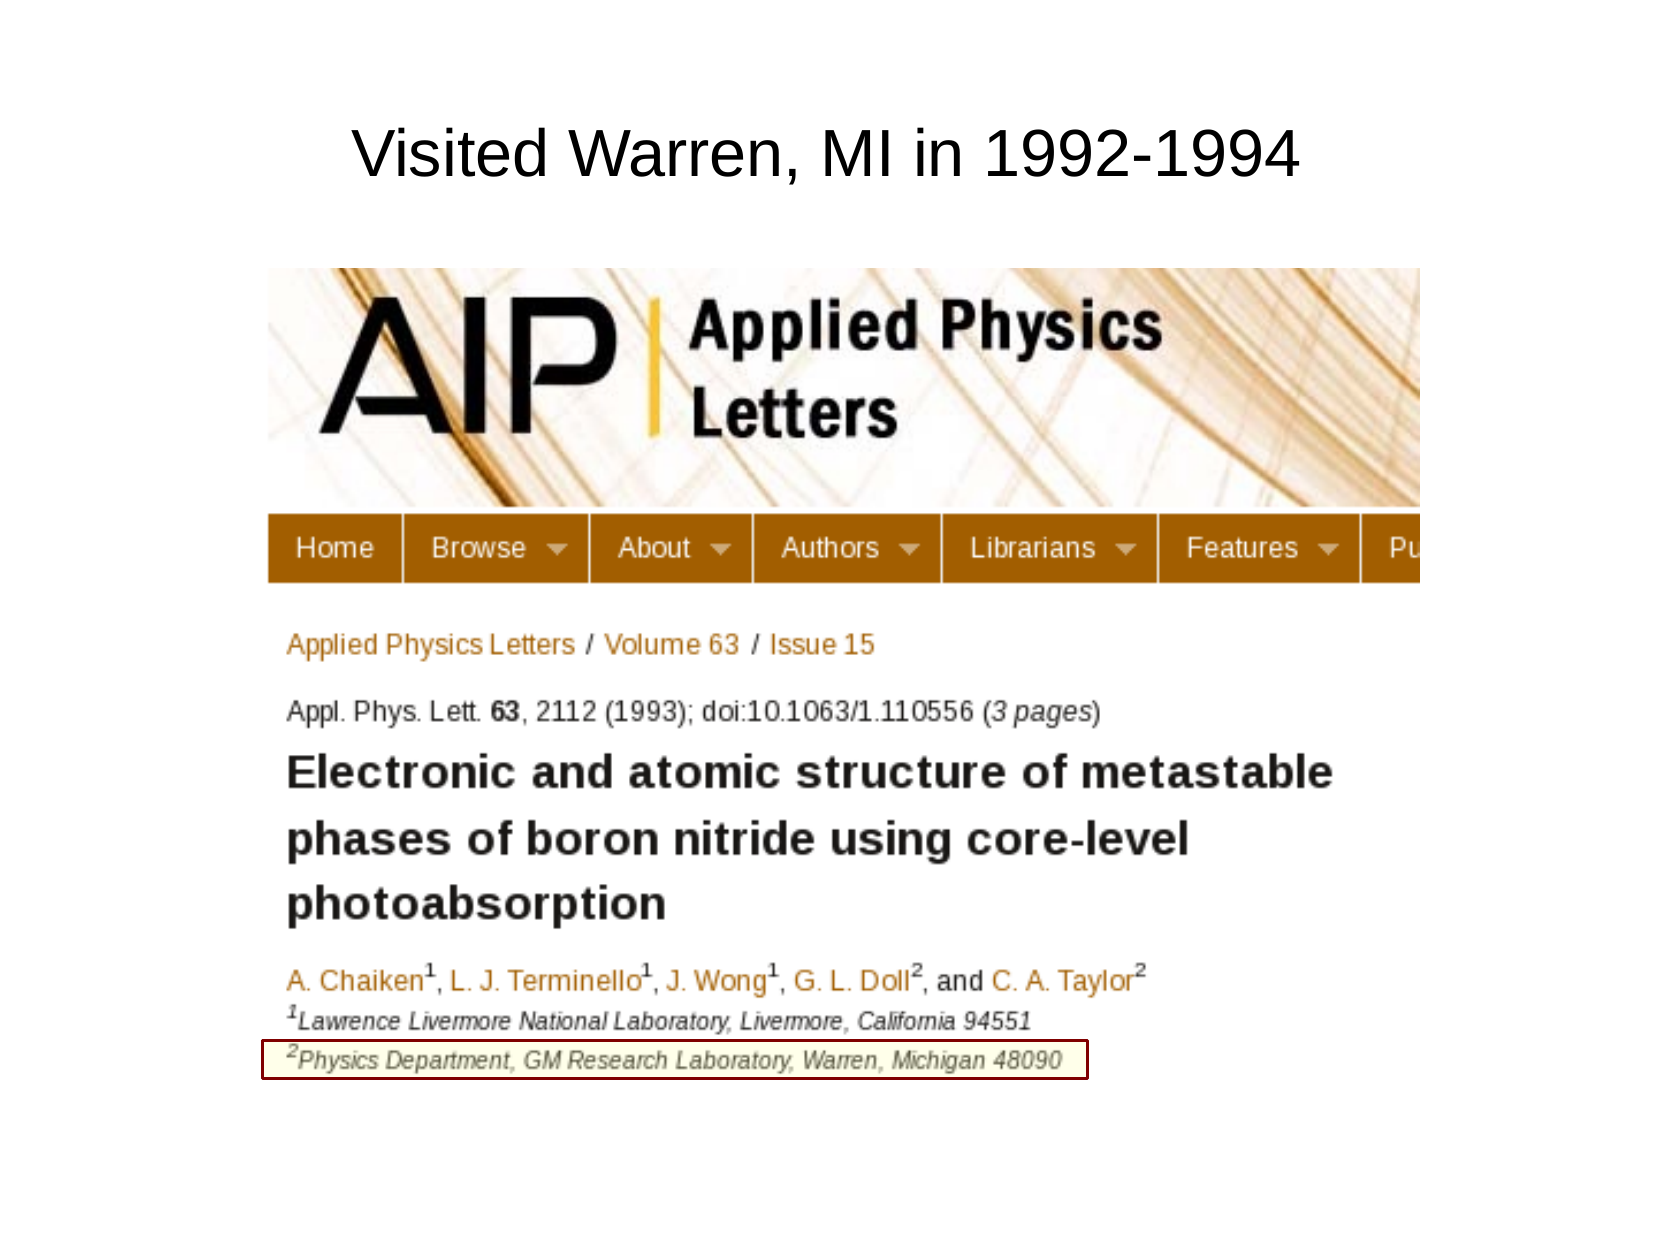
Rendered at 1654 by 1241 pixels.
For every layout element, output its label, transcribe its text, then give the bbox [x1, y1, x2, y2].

picture [262, 268, 1420, 1088]
title Visited Warren, MI in 1992-1994 [82, 49, 1571, 257]
text_box [262, 1040, 1088, 1079]
